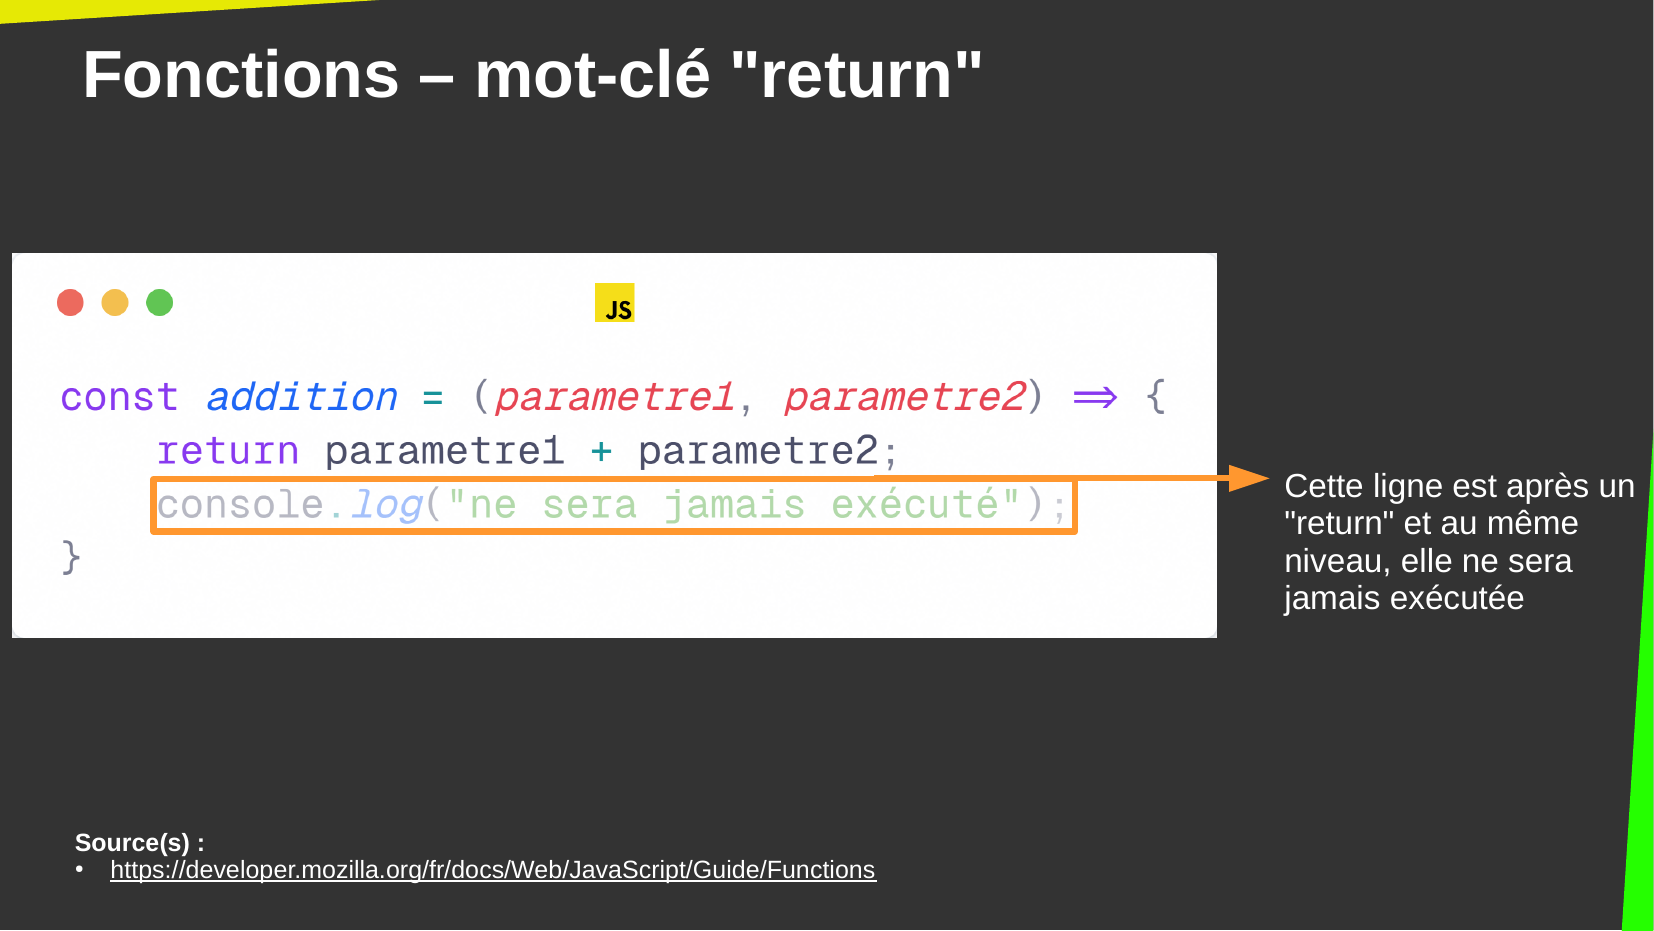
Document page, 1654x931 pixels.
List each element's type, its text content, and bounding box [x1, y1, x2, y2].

text_box [157, 482, 1072, 528]
text_box Cette ligne est après un "return" et au même niveau, elle ne sera jamais exécutée [1269, 460, 1651, 638]
text_box [153, 535, 1075, 544]
text_box [1621, 420, 1654, 931]
title Fonctions – mot-clé "return" [82, 37, 1571, 114]
picture [12, 253, 1217, 638]
text_box Source(s) : https://developer.mozilla.org/fr/docs/Web/JavaScript/Guide/Functions [60, 820, 1583, 892]
text_box [0, 0, 380, 24]
text_box [153, 472, 1075, 476]
